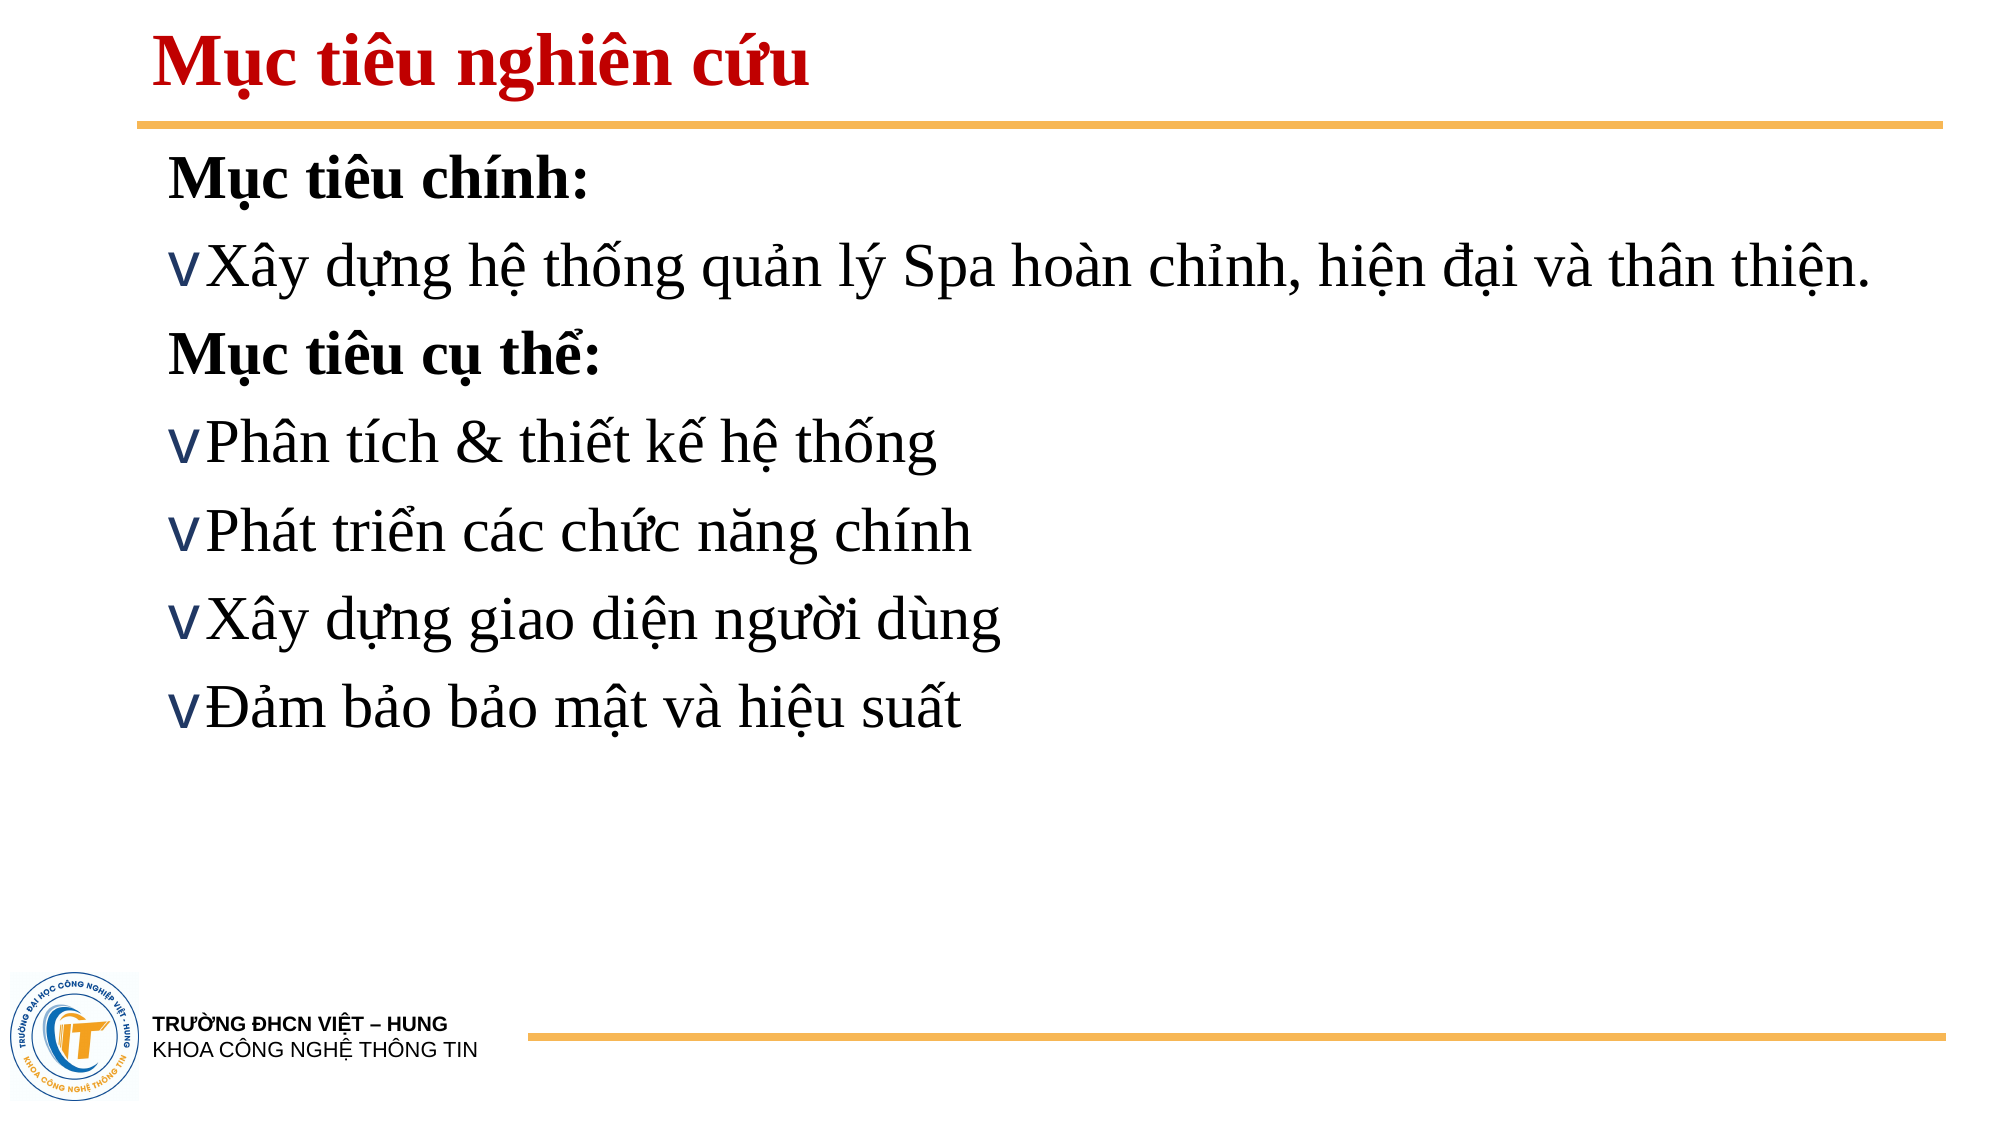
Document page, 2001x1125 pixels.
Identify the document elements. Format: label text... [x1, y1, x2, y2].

title Mục tiêu nghiên cứu [137, 11, 1944, 112]
list Mục tiêu chính: Xây dựng hệ thống quản lý Spa hoàn chỉnh, hiện đại và thân thiện. Mục tiêu cụ thể: Phân tích & thiết kế hệ thống Phát triển các chức năng chính Xây dựng giao diện người dùng Đảm bảo bảo mật và hiệu suất [153, 136, 1960, 989]
